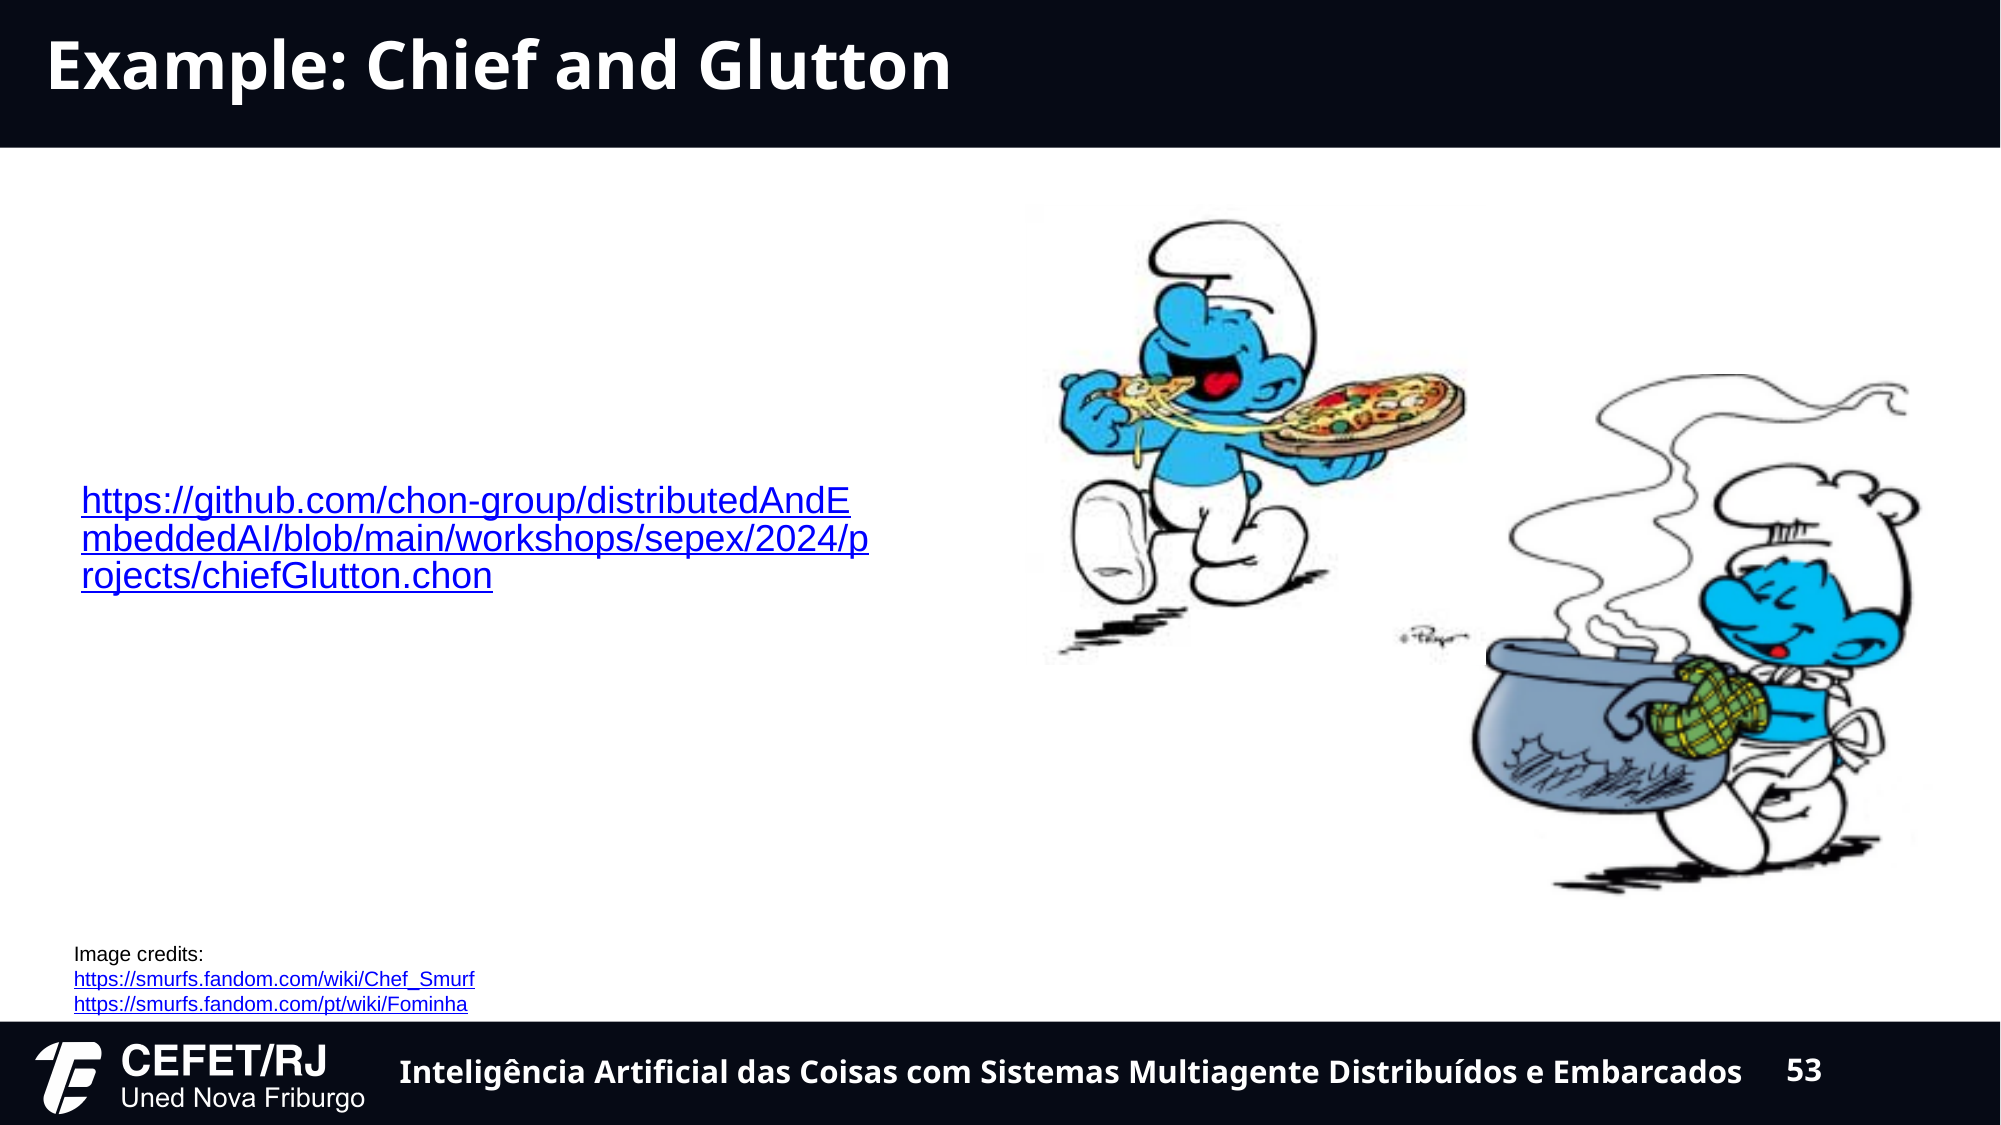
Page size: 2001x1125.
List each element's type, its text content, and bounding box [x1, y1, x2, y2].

text_box Example: Chief and Glutton [31, 15, 1112, 212]
picture [1025, 204, 1933, 902]
text_box https://github.com/chon-group/distributedAndEmbeddedAI/blob/main/workshops/sepex/2024/projects/chiefGlutton.chon [66, 468, 889, 834]
picture [0, 1001, 398, 1125]
text_box Image credits: https://smurfs.fandom.com/wiki/Chef_Smurf https://smurfs.fandom.com/pt/wiki/Fominha [59, 933, 1374, 1047]
